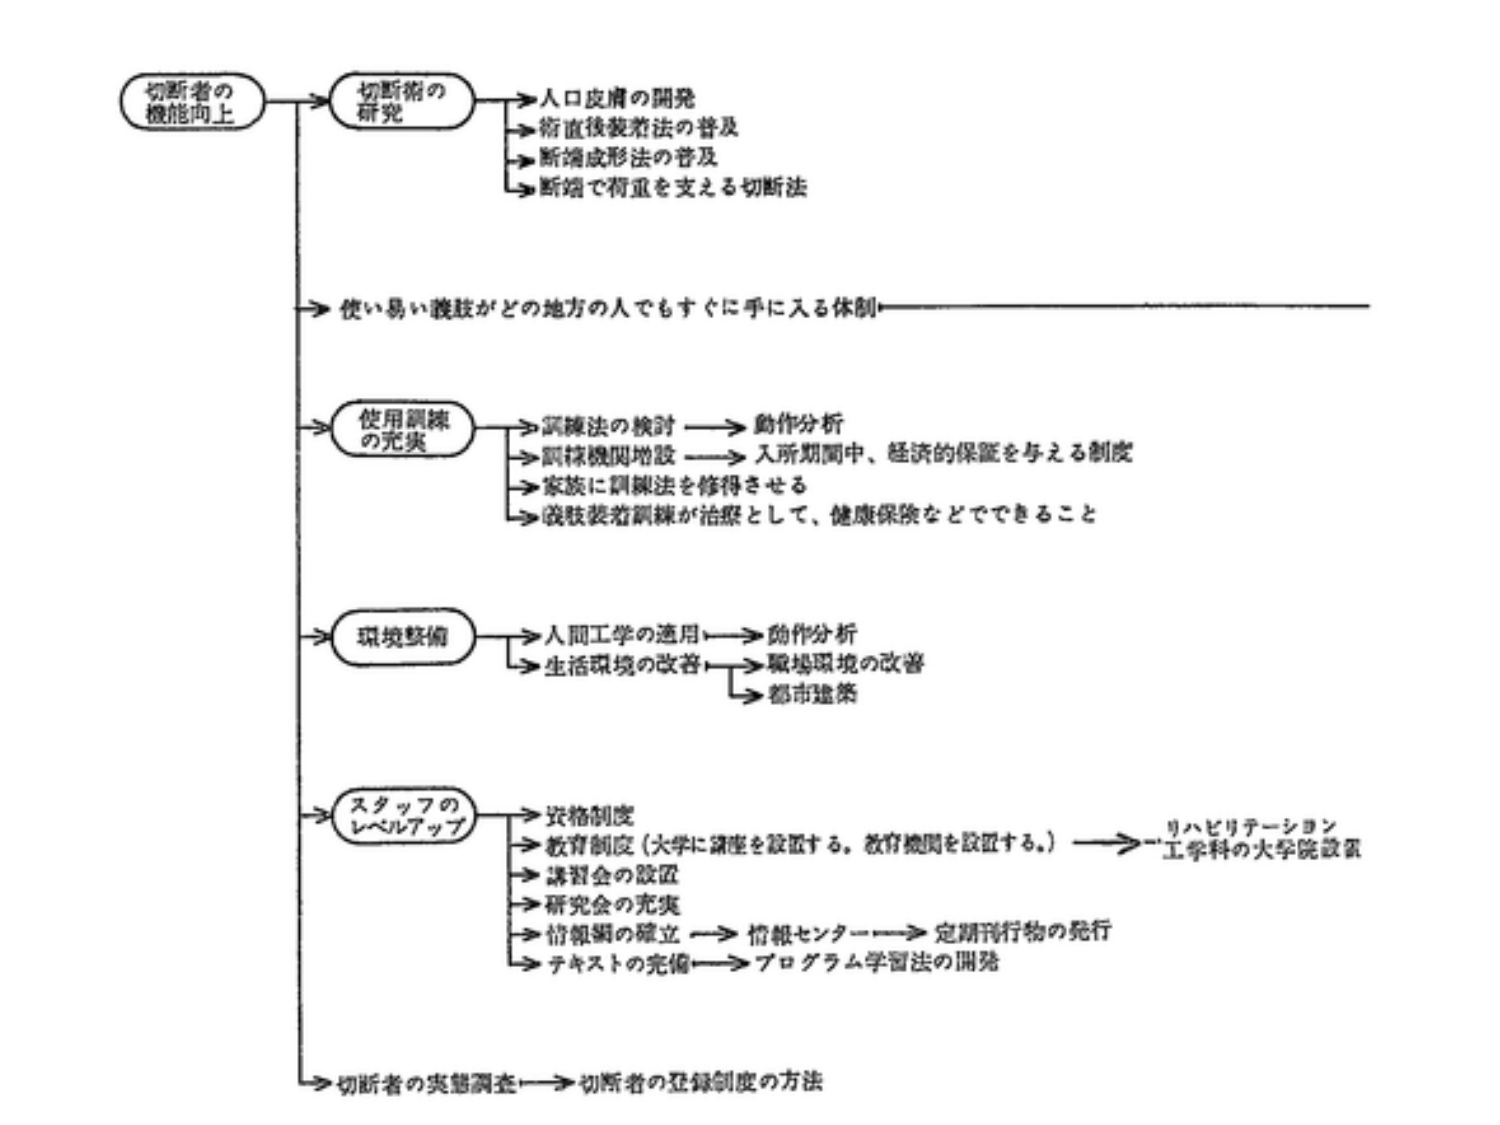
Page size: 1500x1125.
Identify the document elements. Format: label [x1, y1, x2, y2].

picture [70, 48, 1469, 1118]
